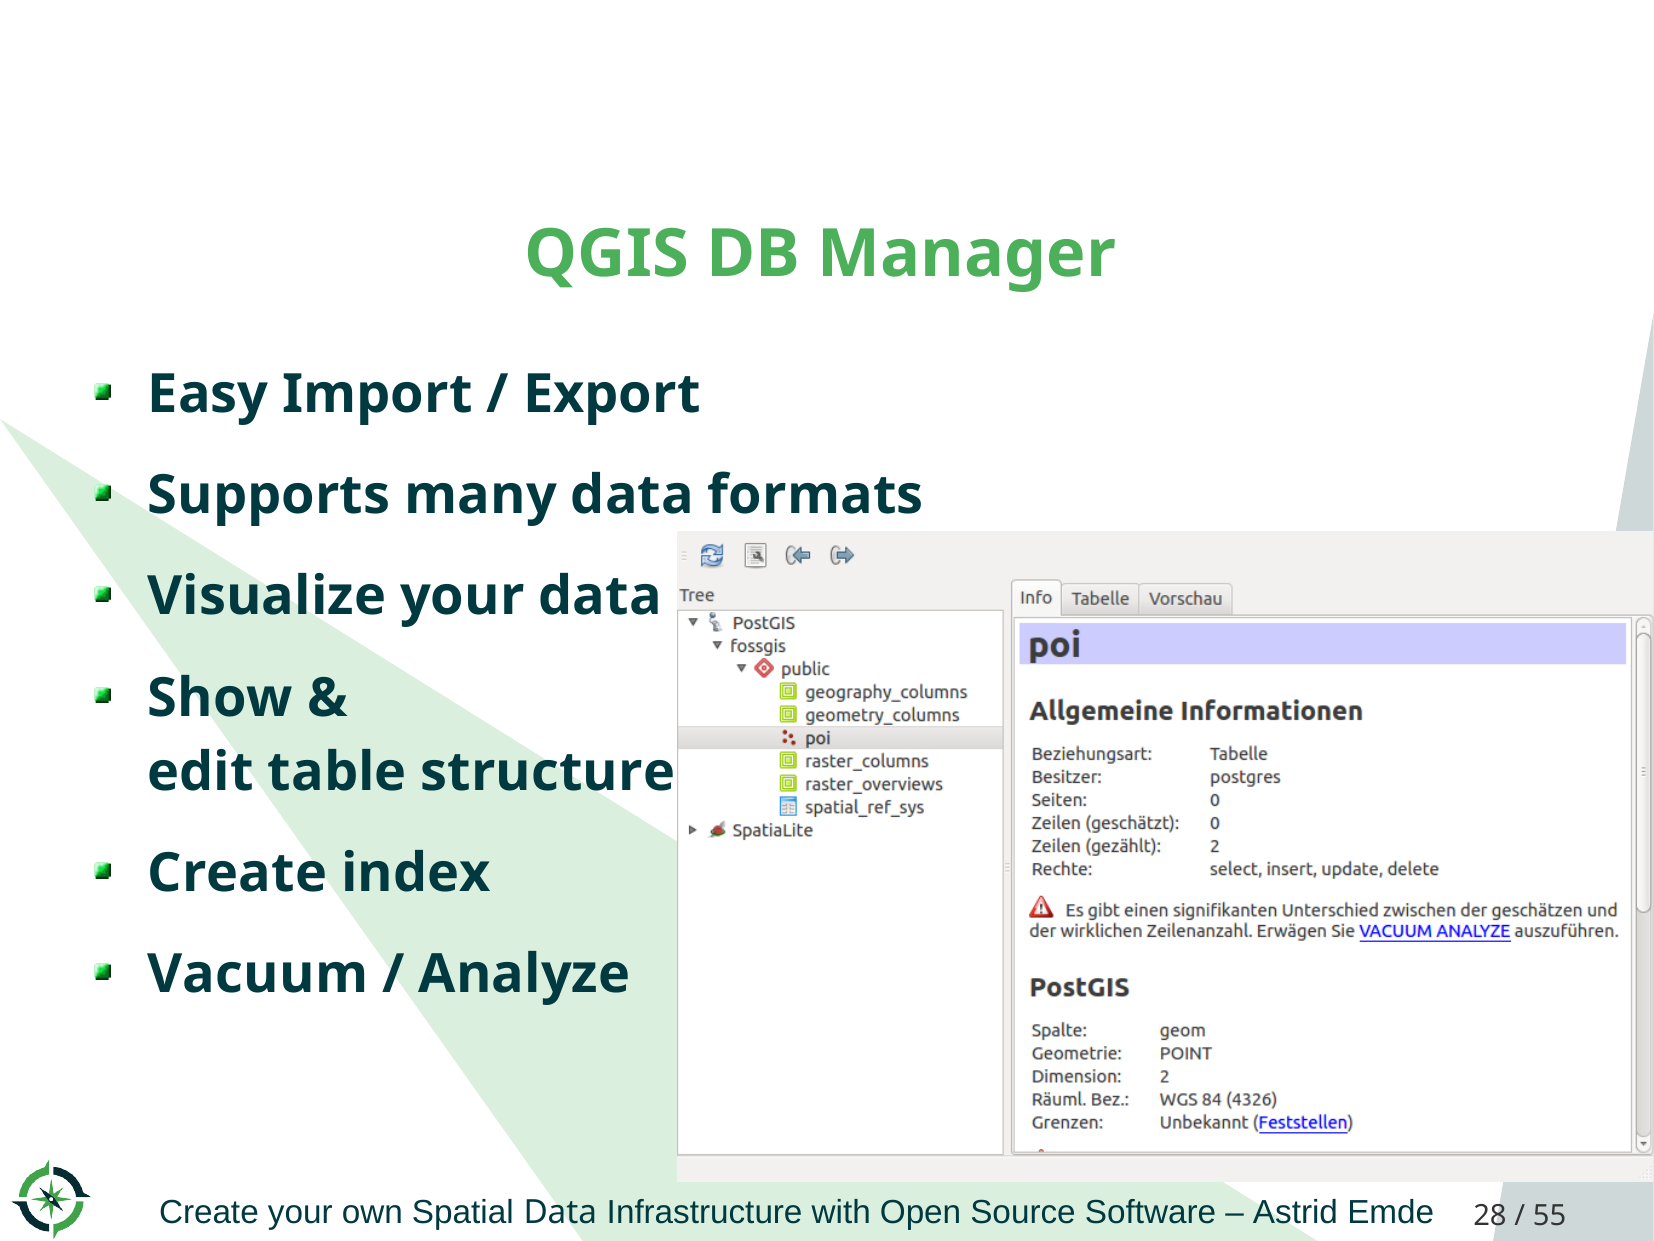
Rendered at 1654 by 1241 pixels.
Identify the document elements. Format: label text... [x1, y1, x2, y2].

picture [677, 531, 1654, 1182]
list Easy Import / Export Supports many data formats Visualize your data Show & edit table structure Create index Vacuum / Analyze [76, 354, 1565, 1173]
title QGIS DB Manager [76, 177, 1565, 325]
picture [10, 1158, 92, 1240]
